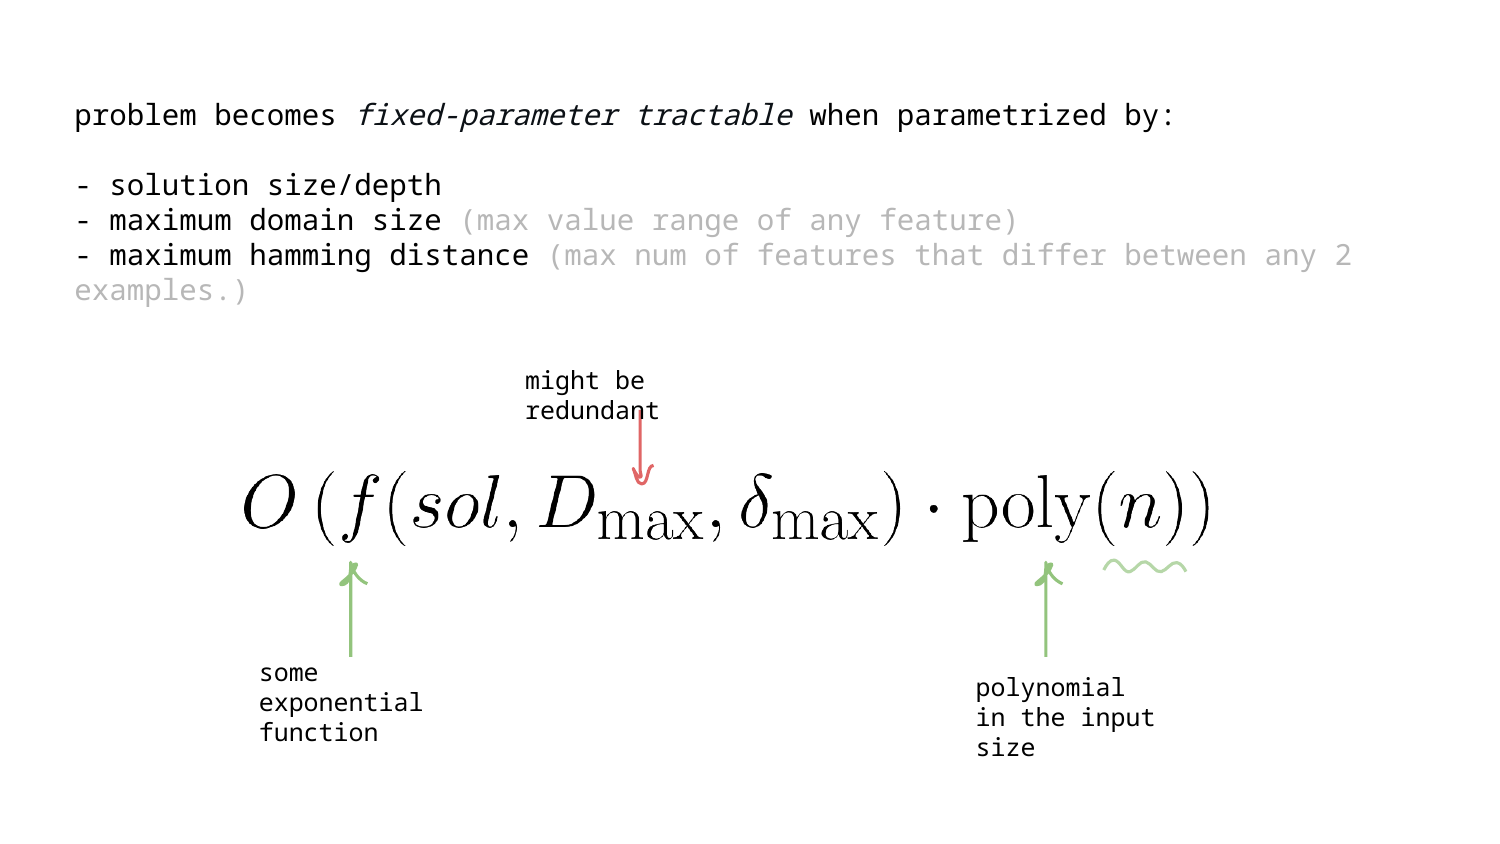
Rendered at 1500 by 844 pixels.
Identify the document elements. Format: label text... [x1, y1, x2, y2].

picture [243, 470, 1209, 546]
picture [640, 470, 646, 481]
text_box problem becomes fixed-parameter tractable when parametrized by: - solution size/depth - maximum domain size (max value range of any feature) - maximum hamming distance (max num of features that differ between any 2 examples.) [59, 81, 1441, 392]
text_box some exponential function [243, 641, 511, 762]
text_box polynomial in the input size [960, 656, 1243, 777]
text_box might be redundant [510, 349, 793, 440]
